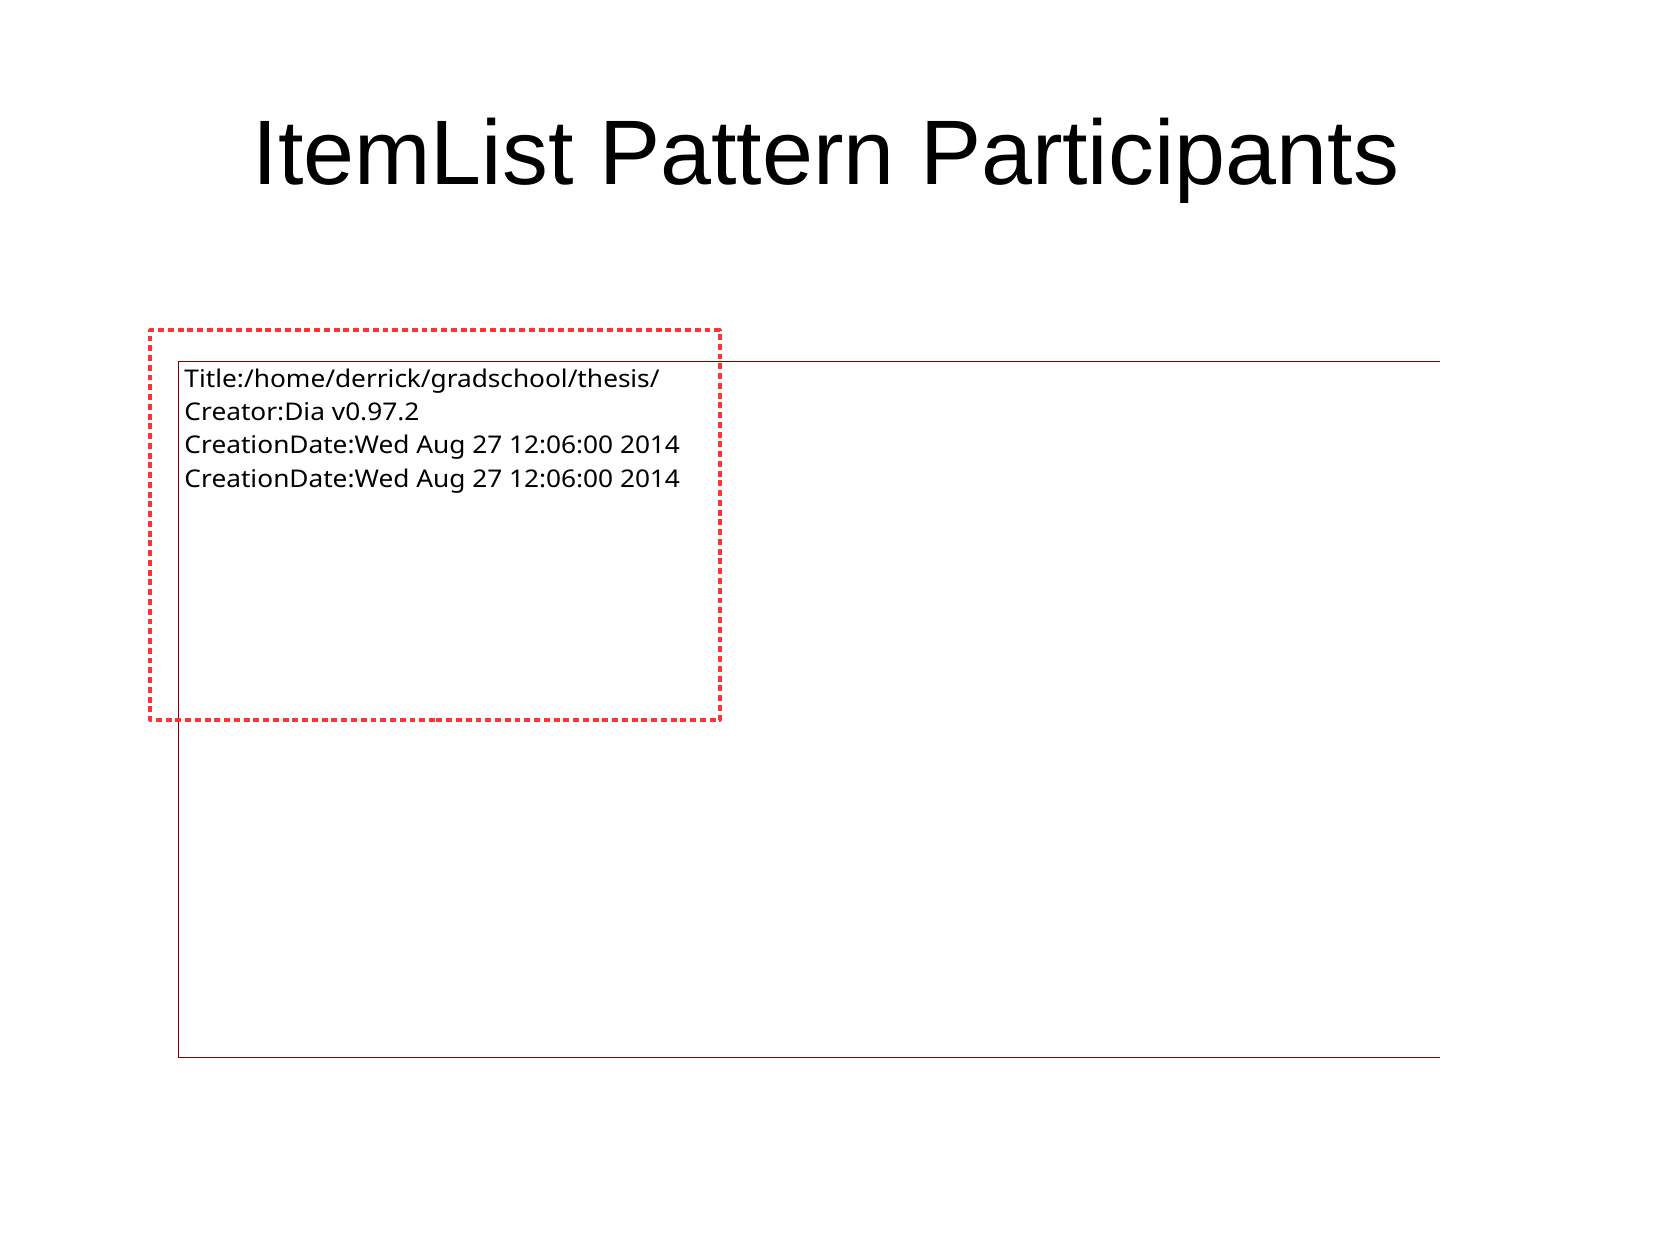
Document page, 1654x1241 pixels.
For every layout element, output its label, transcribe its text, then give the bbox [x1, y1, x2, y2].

picture [175, 360, 1441, 1058]
title ItemList Pattern Participants [82, 49, 1571, 257]
